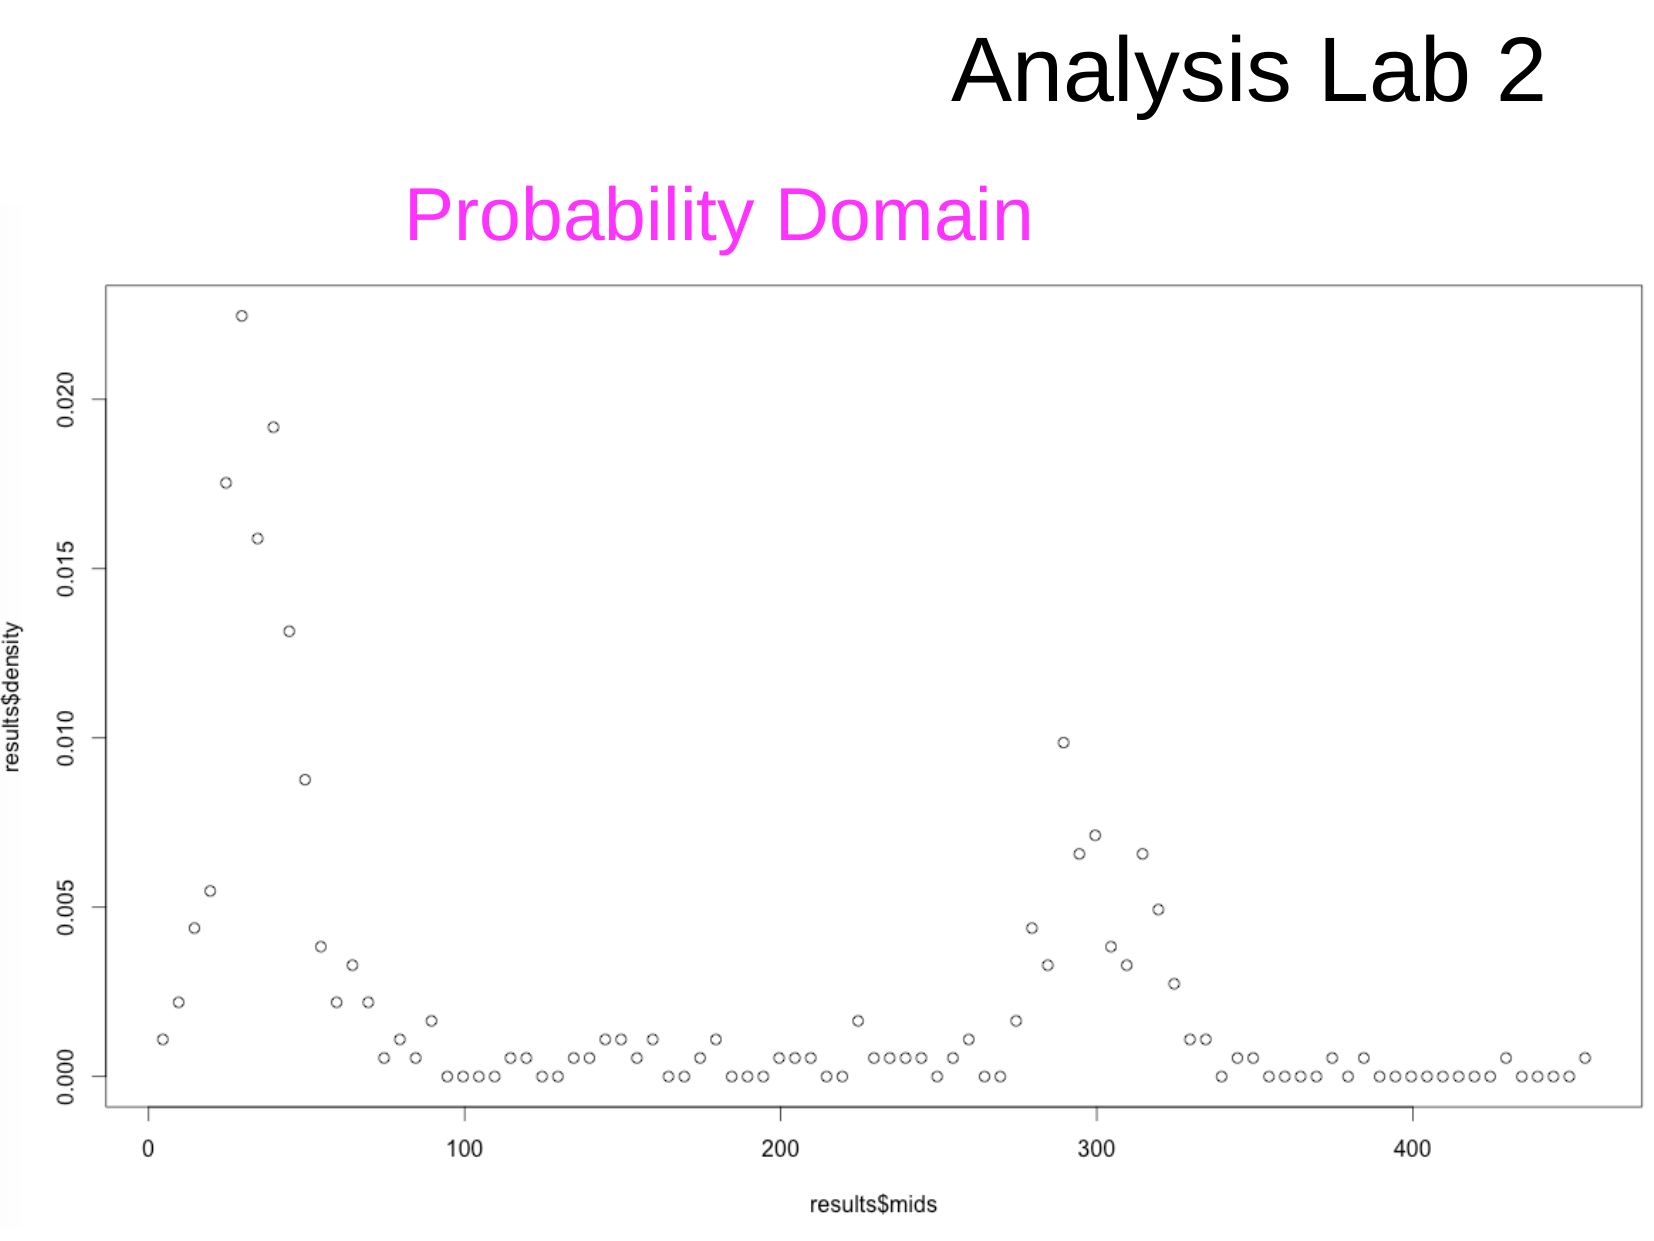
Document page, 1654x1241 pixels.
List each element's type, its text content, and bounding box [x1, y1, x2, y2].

text_box Probability Domain [390, 165, 1276, 306]
title Analysis Lab 2 [60, 0, 1549, 173]
picture [0, 205, 1654, 1228]
